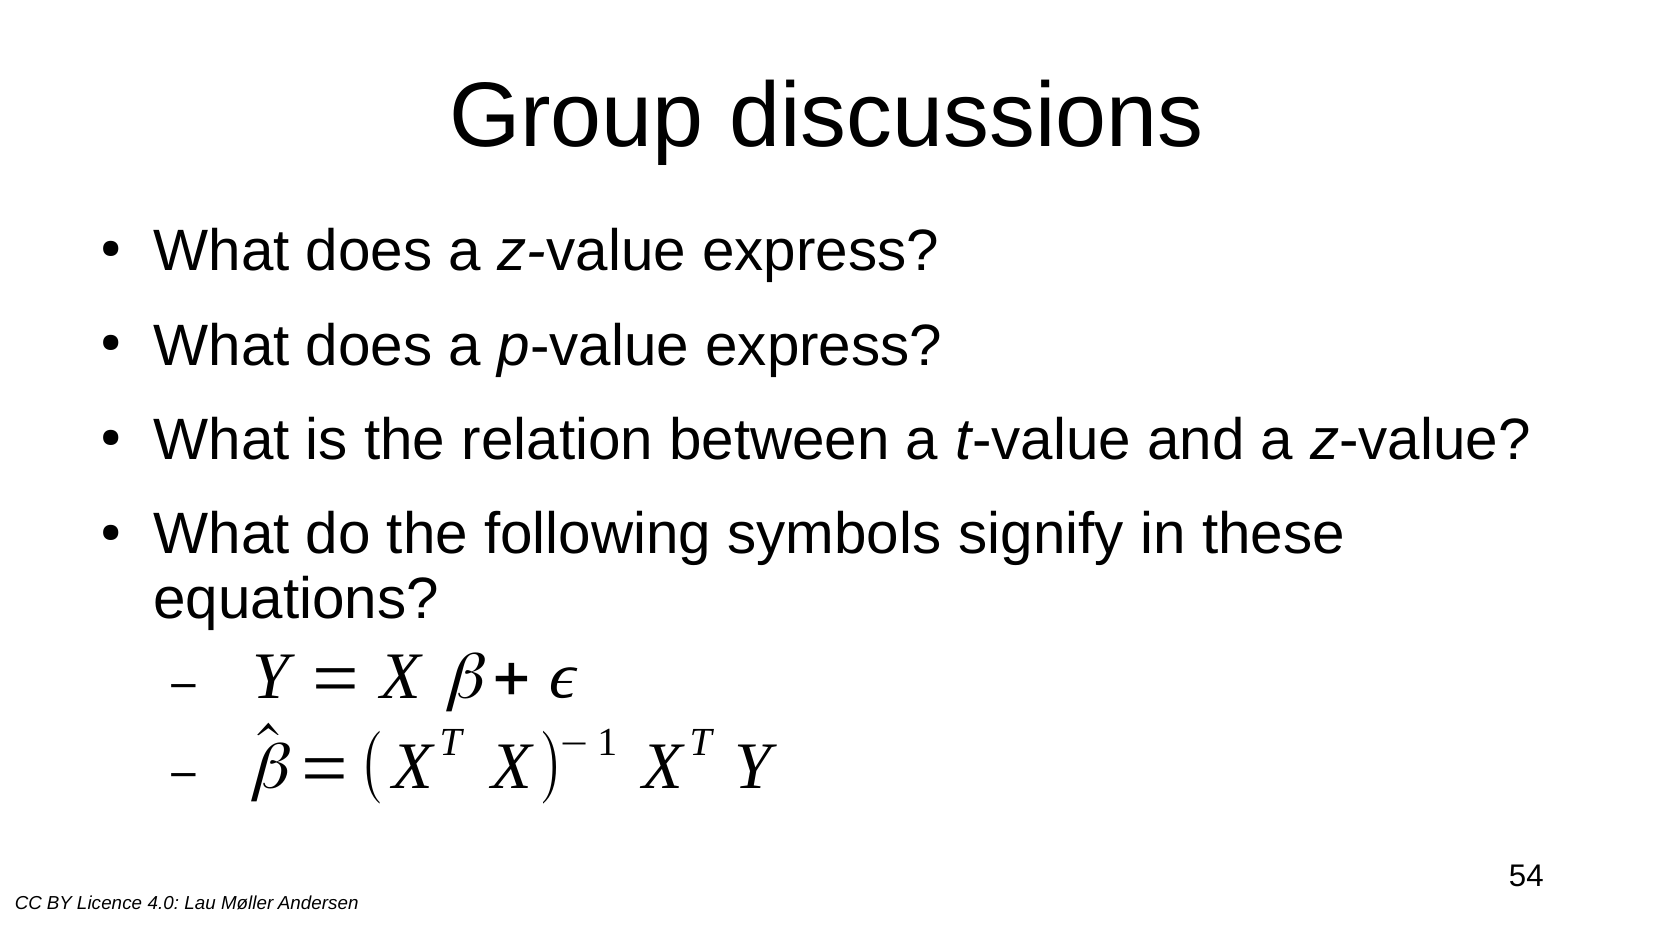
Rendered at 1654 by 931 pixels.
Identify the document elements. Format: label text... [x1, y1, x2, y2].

text_box CC BY Licence 4.0: Lau Møller Andersen [0, 885, 387, 921]
chart [244, 639, 788, 807]
text_box <nummer> [1494, 850, 1654, 921]
list What does a z-value express? What does a p-value express? What is the relation between a t-value and a z-value? What do the following symbols signify in these equations? [82, 217, 1571, 758]
title Group discussions [82, 37, 1571, 193]
